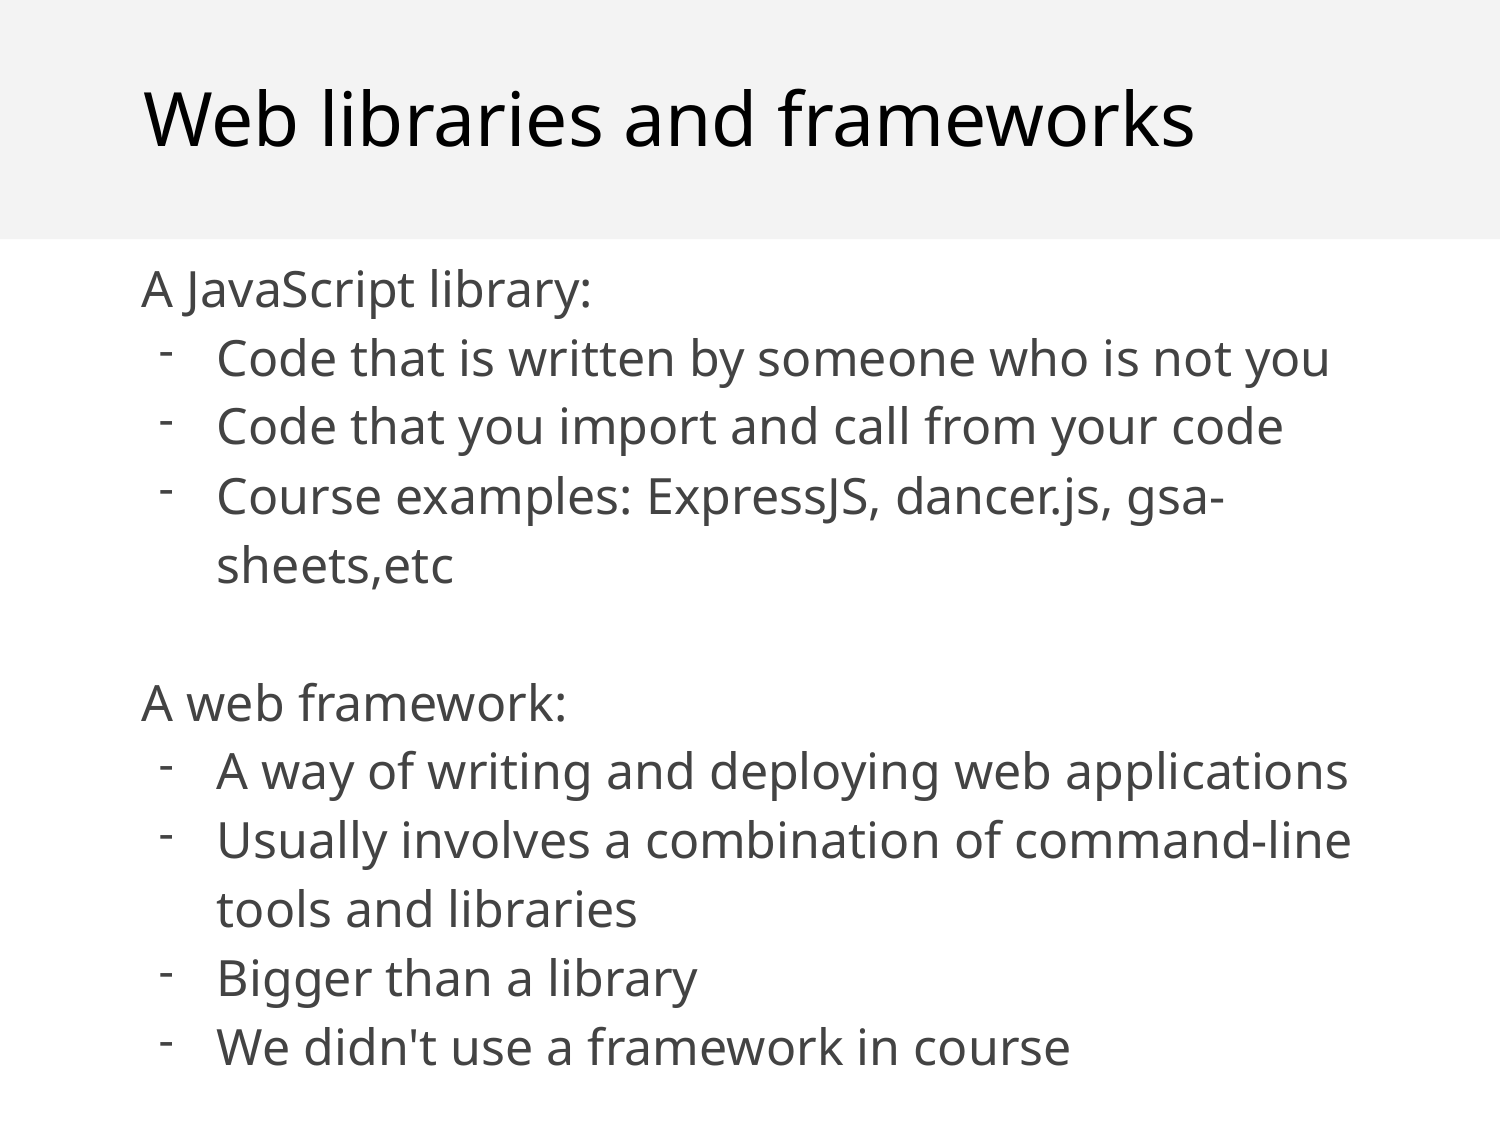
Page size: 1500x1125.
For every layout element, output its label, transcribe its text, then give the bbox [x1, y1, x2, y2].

title Web libraries and frameworks [128, 56, 1372, 183]
list A JavaScript library: Code that is written by someone who is not you Code that you import and call from your code Course examples: ExpressJS, dancer.js, gsa-sheets,etc A web framework: A way of writing and deploying web applications Usually involves a combination of command-line tools and libraries Bigger than a library We didn't use a framework in course [126, 233, 1371, 981]
